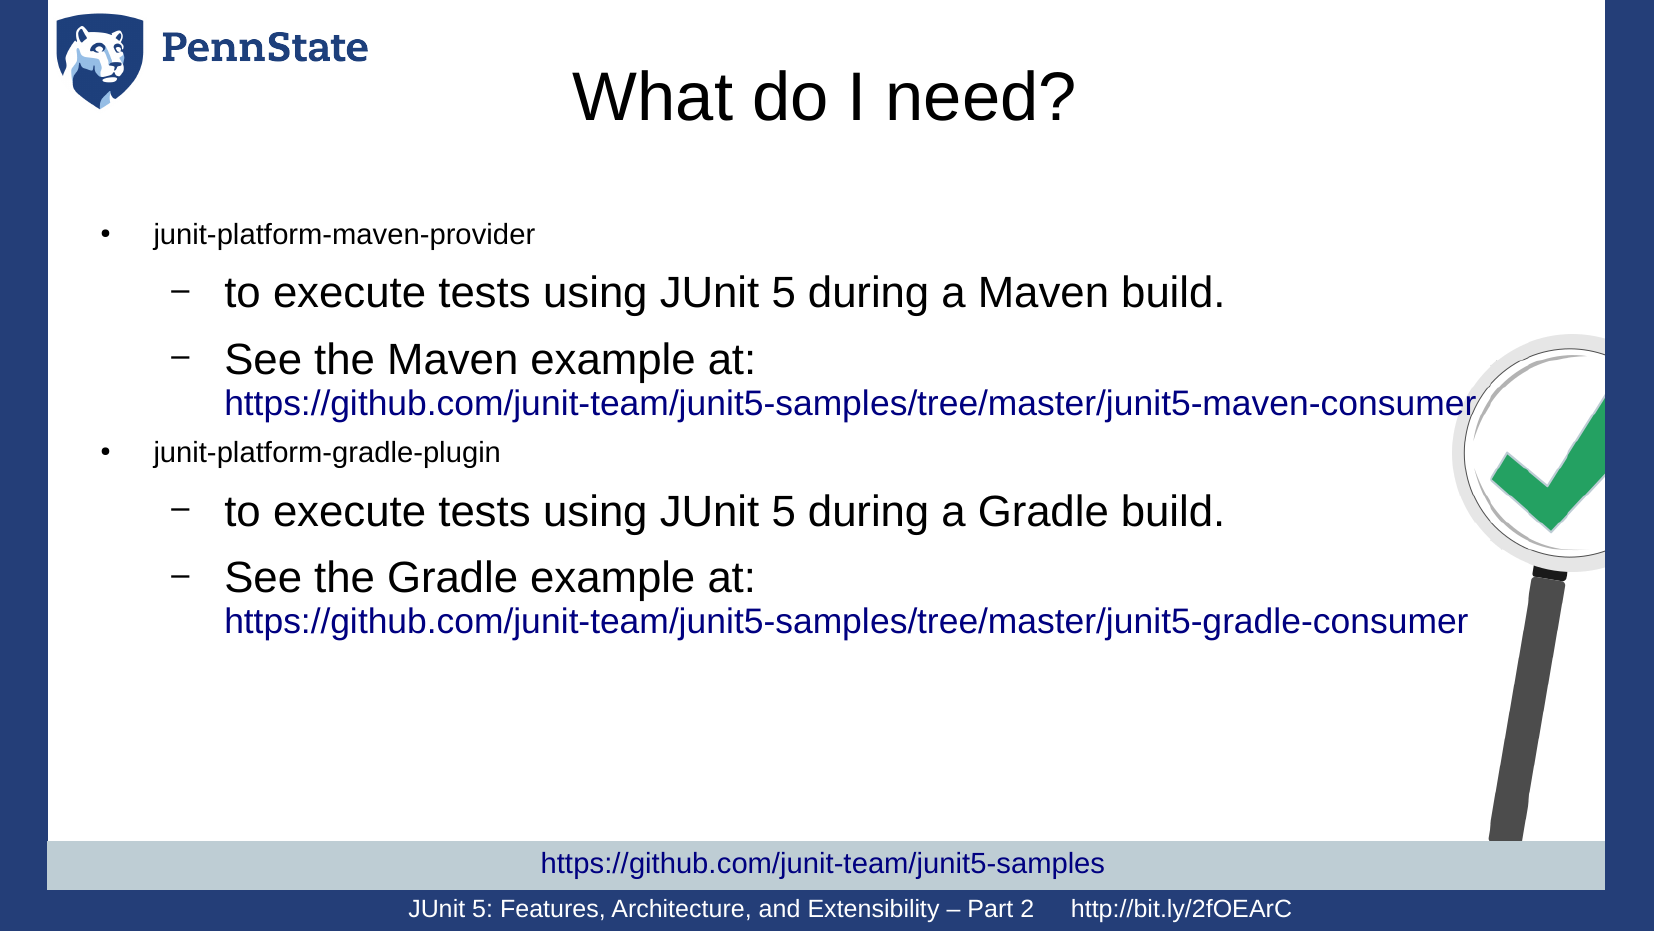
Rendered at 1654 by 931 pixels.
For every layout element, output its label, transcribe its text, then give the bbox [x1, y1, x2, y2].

title What do I need? [60, 19, 1591, 175]
list junit-platform-maven-provider to execute tests using JUnit 5 during a Maven build. See the Maven example at: https://github.com/junit-team/junit5-samples/tree/master/junit5-maven-consumer junit-platform-gradle-plugin to execute tests using JUnit 5 during a Gradle build. See the Gradle example at: https://github.com/junit-team/junit5-samples/tree/master/junit5-gradle-consumer [82, 217, 1571, 758]
text_box https://github.com/junit-team/junit5-samples [525, 840, 1128, 888]
picture [1452, 334, 1605, 841]
picture [48, 0, 411, 152]
